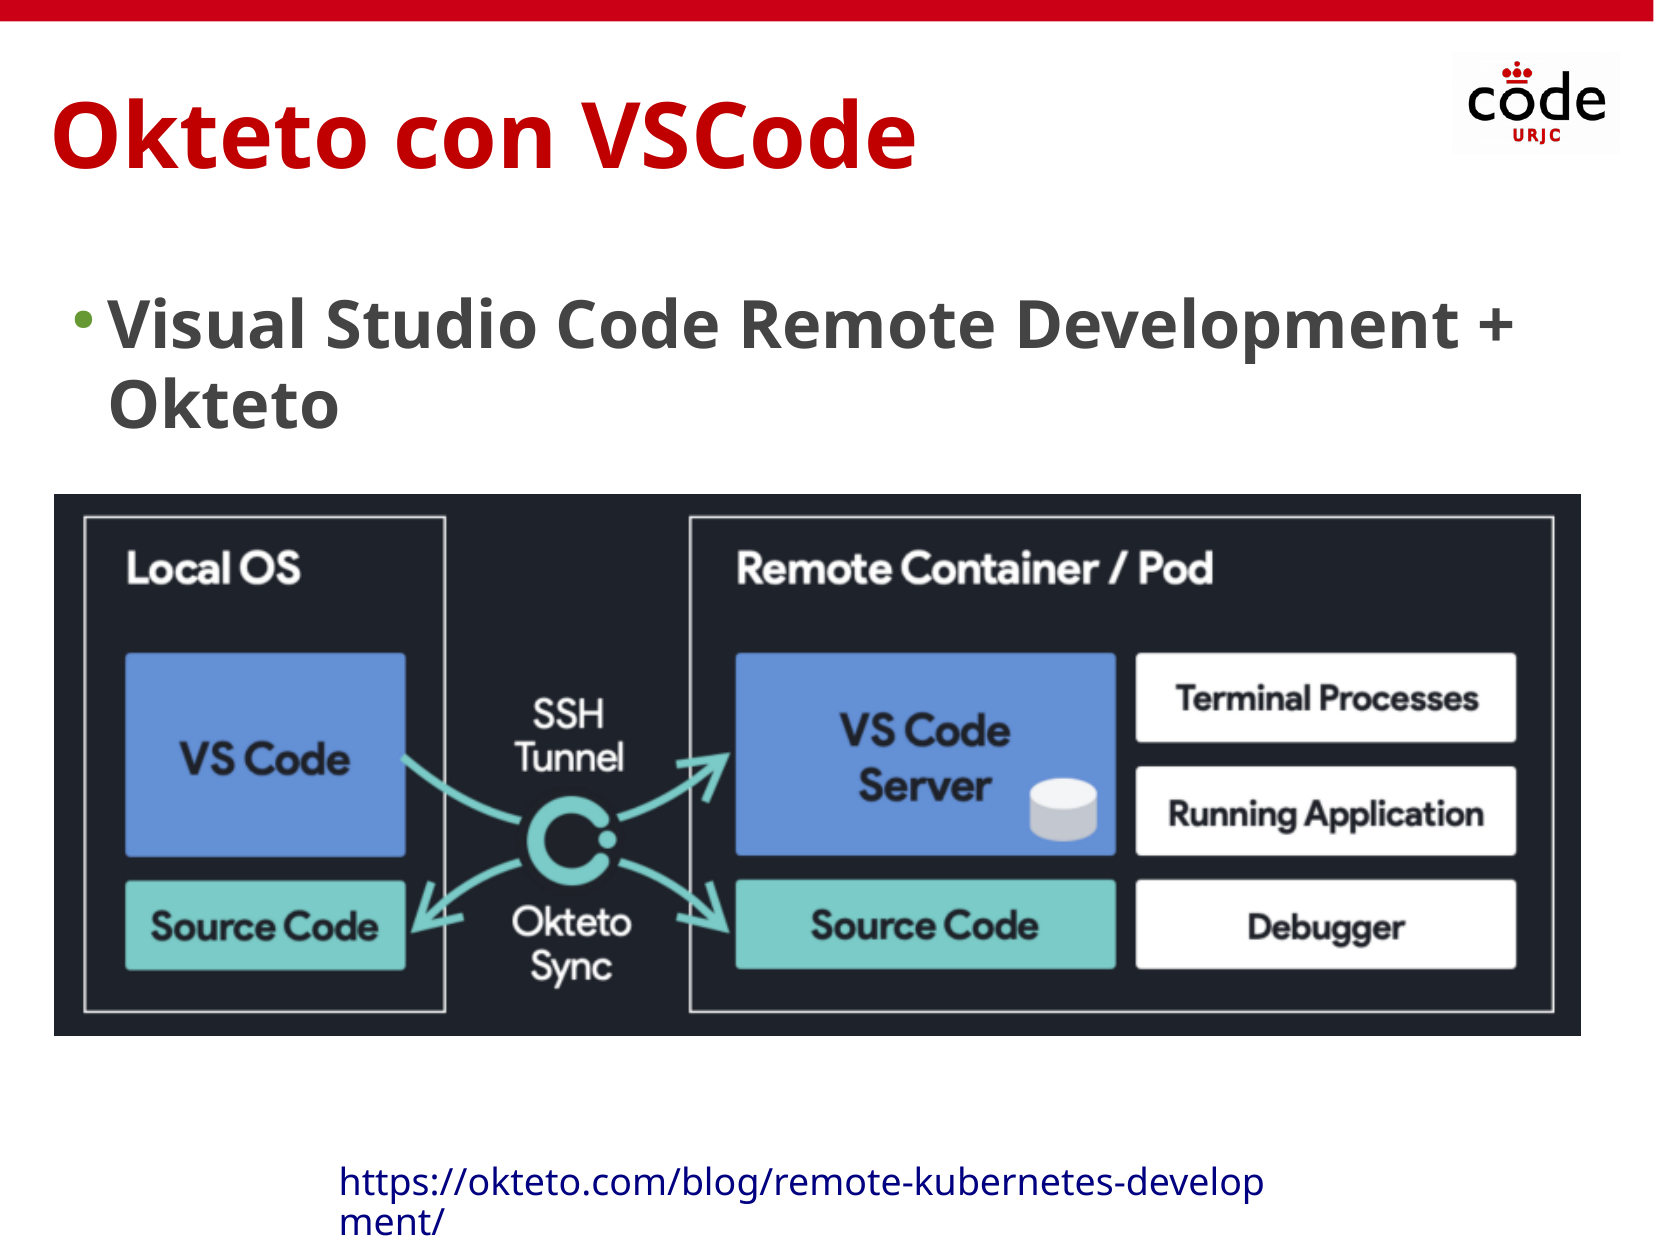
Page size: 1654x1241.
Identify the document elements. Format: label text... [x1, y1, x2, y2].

picture [1452, 52, 1620, 154]
text_box https://okteto.com/blog/remote-kubernetes-development/ [323, 1148, 1307, 1201]
list Visual Studio Code Remote Development + Okteto [56, 274, 1583, 1113]
title Okteto con VSCode [34, 62, 1437, 126]
picture [54, 494, 1581, 1036]
